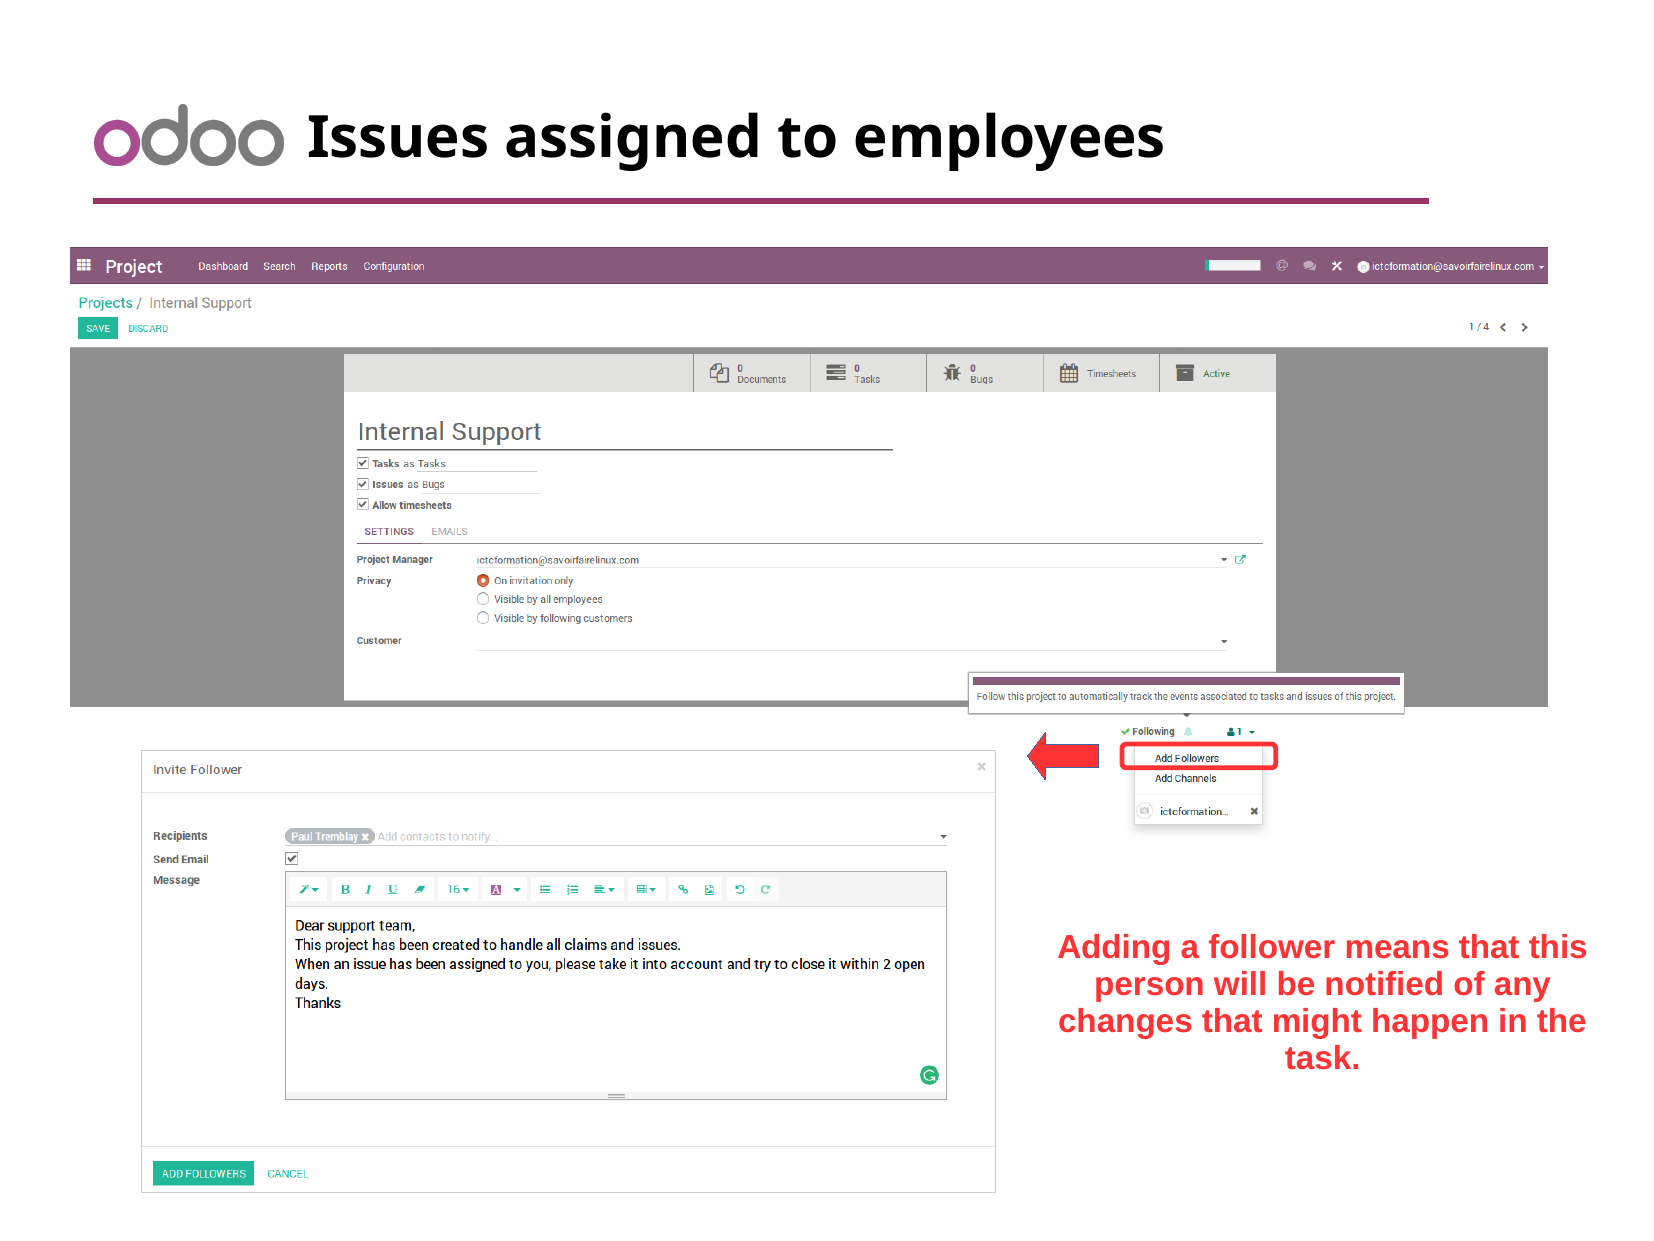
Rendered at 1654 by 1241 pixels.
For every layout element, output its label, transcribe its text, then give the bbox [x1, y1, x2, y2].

picture [94, 104, 284, 166]
picture [70, 247, 1548, 1193]
title Issues assigned to employees [307, 31, 1570, 239]
text_box Adding a follower means that this person will be notified of any changes that might happen in the task. [1039, 921, 1607, 1085]
text_box [1122, 744, 1276, 768]
text_box [1027, 732, 1099, 780]
